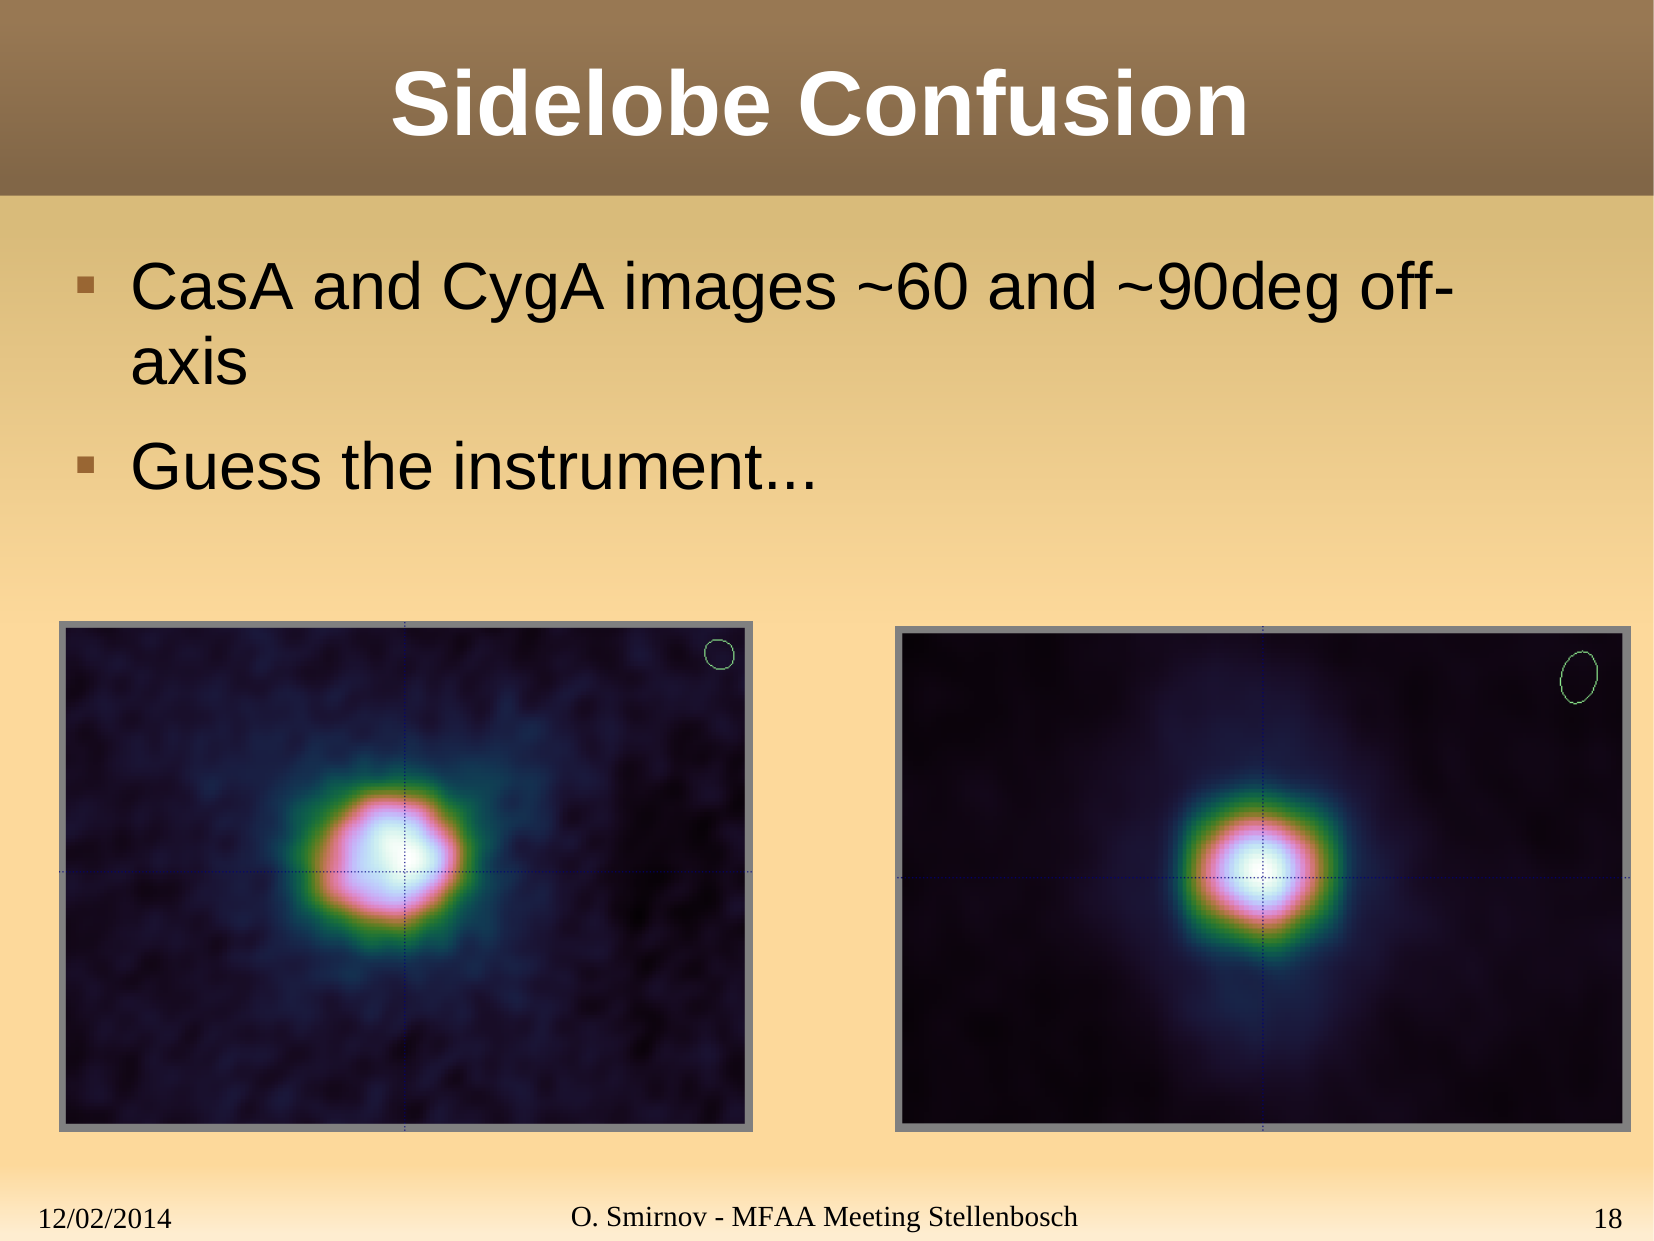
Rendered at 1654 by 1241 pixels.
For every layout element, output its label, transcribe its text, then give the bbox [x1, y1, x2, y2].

picture [0, 0, 1654, 1241]
list CasA and CygA images ~60 and ~90deg off-axis Guess the instrument... [59, 249, 1548, 1069]
title Sidelobe Confusion [76, 0, 1565, 208]
